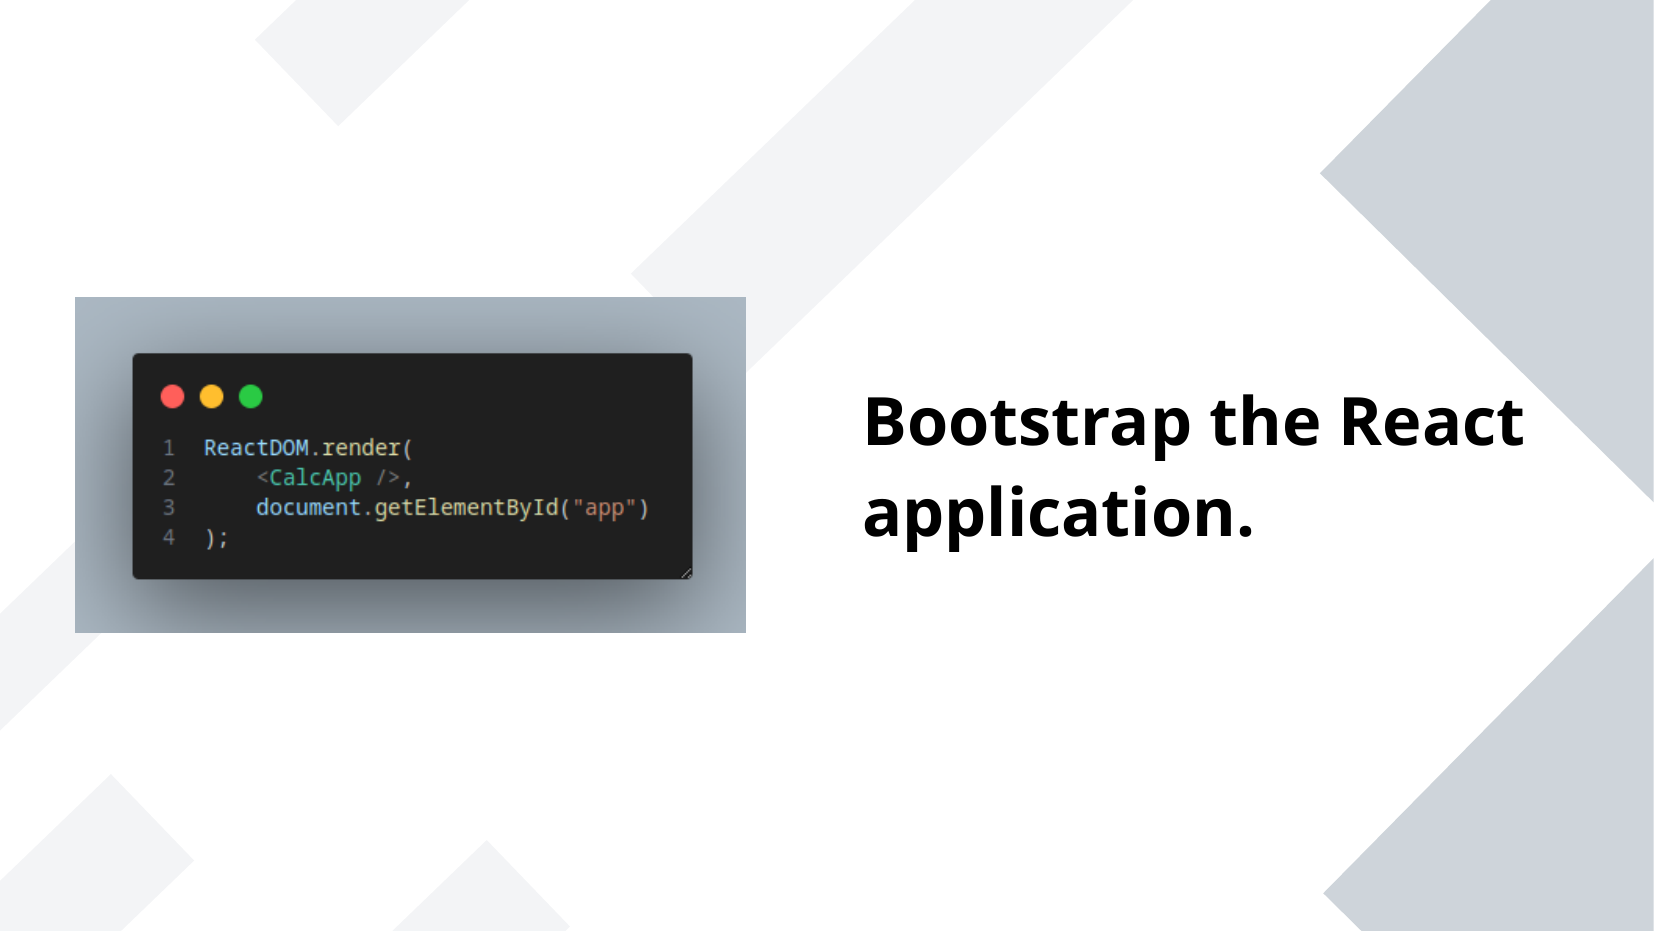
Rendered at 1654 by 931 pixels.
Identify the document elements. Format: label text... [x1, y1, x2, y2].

picture [75, 297, 746, 633]
title Bootstrap the React application. [862, 374, 1565, 556]
